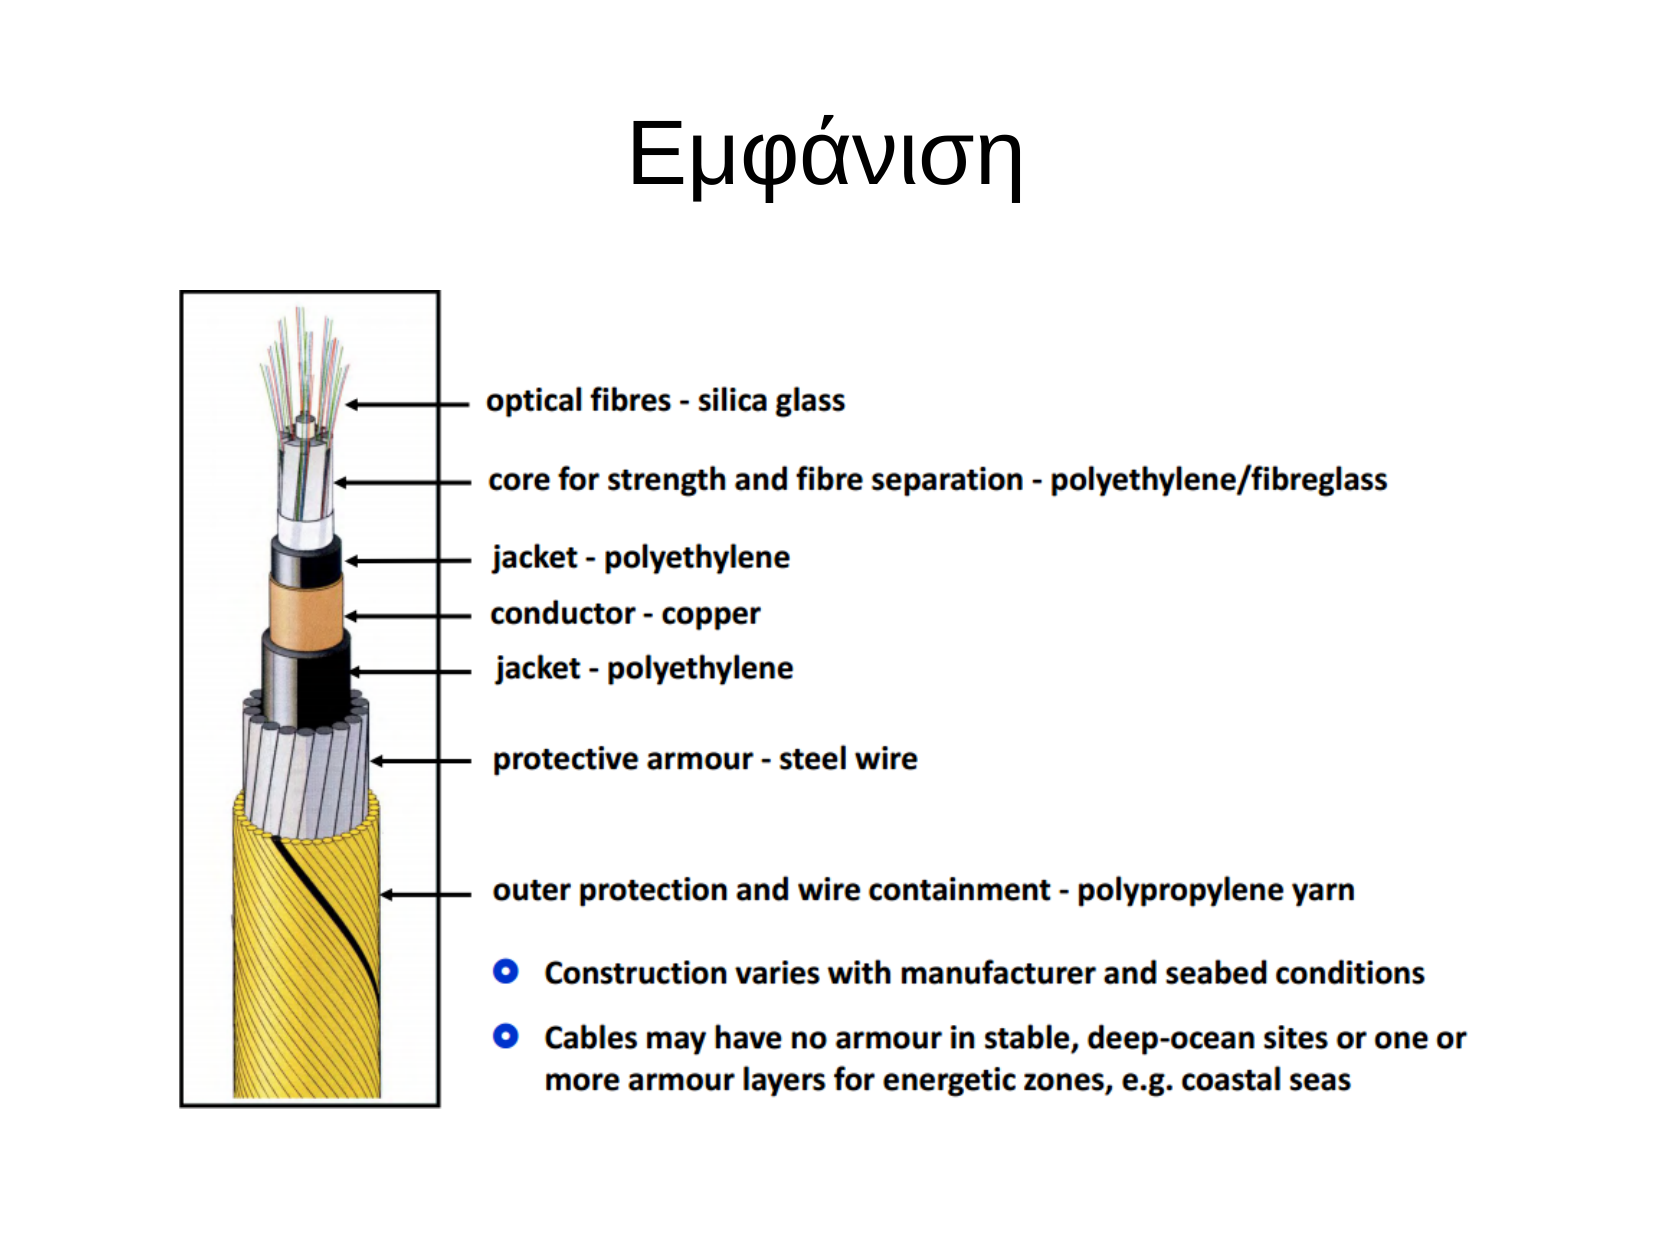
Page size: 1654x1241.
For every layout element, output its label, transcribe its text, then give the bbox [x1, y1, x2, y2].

title Εμφάνιση [82, 49, 1571, 257]
picture [178, 290, 1475, 1109]
